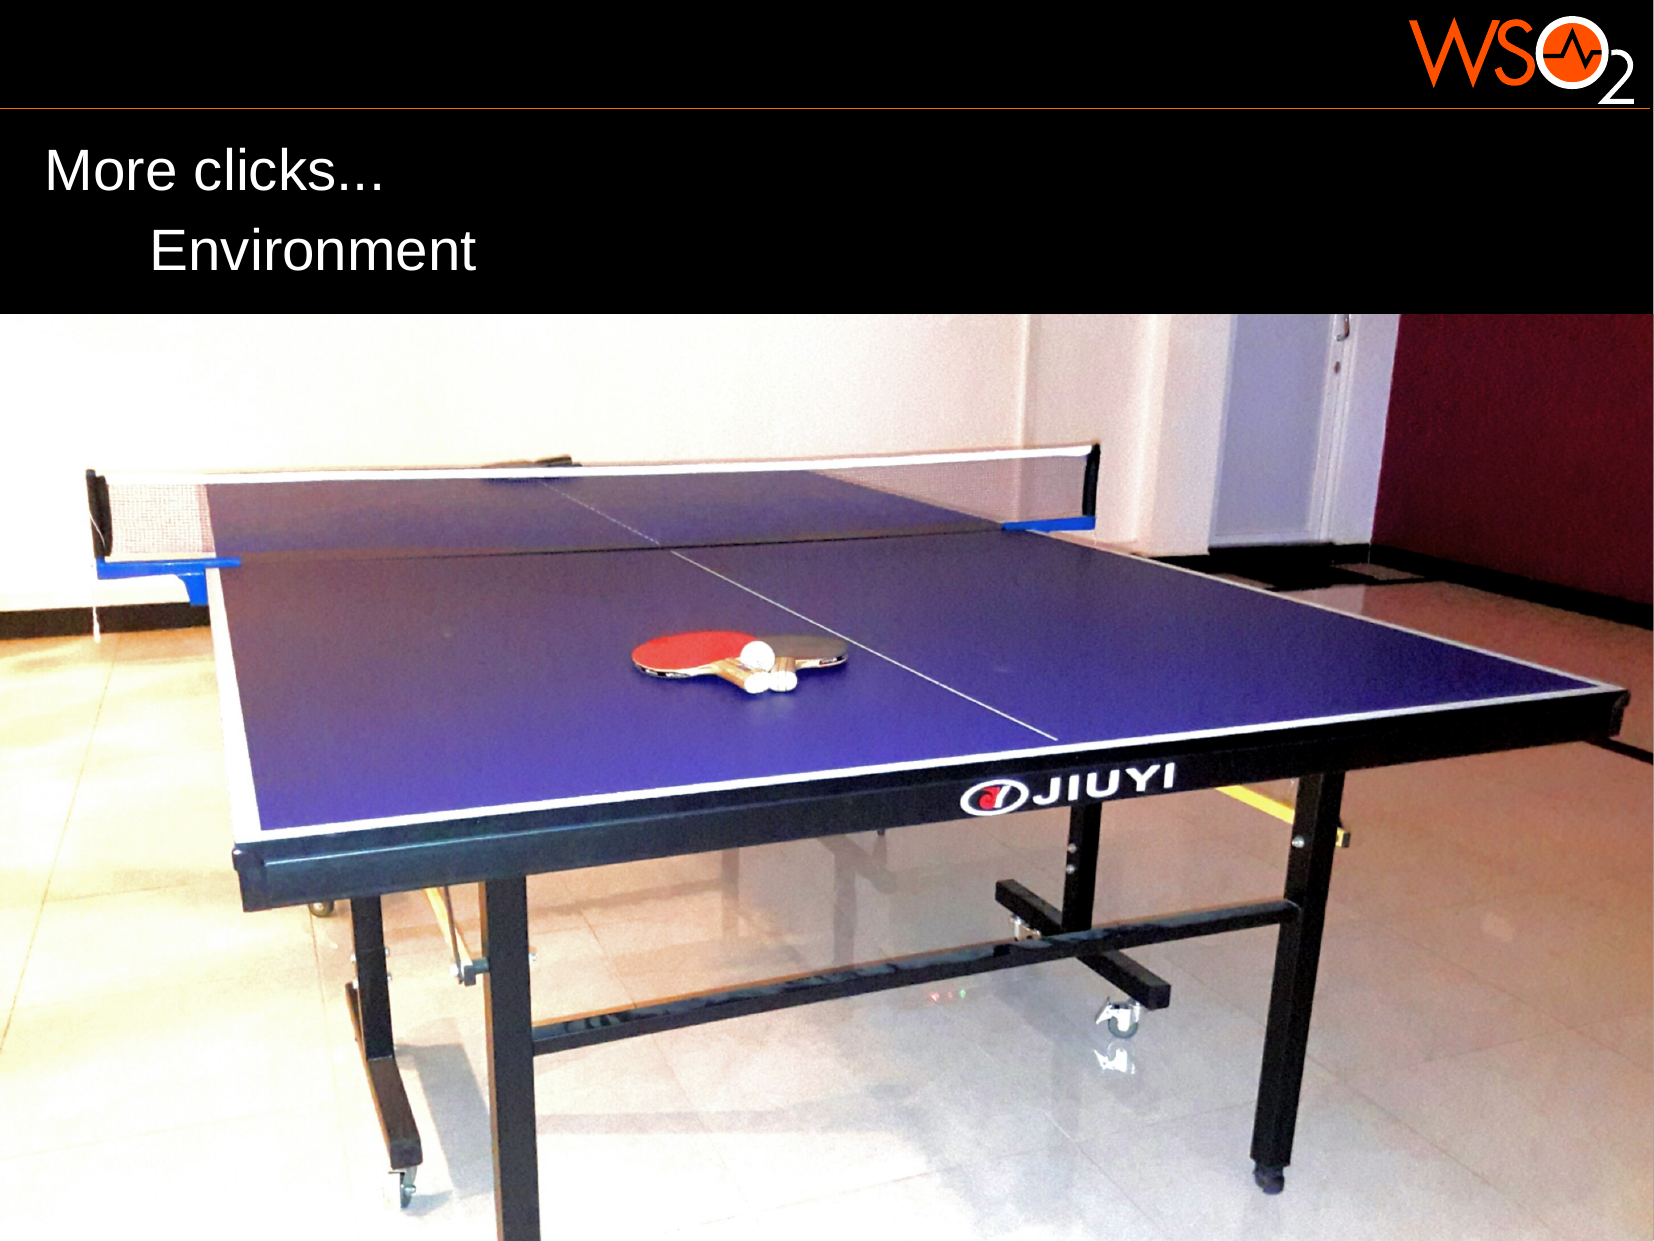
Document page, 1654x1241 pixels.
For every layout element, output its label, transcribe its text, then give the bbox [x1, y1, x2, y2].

picture [0, 314, 1654, 1241]
text_box Environment [135, 210, 631, 290]
picture [1407, 15, 1636, 106]
text_box More clicks... [30, 130, 421, 211]
